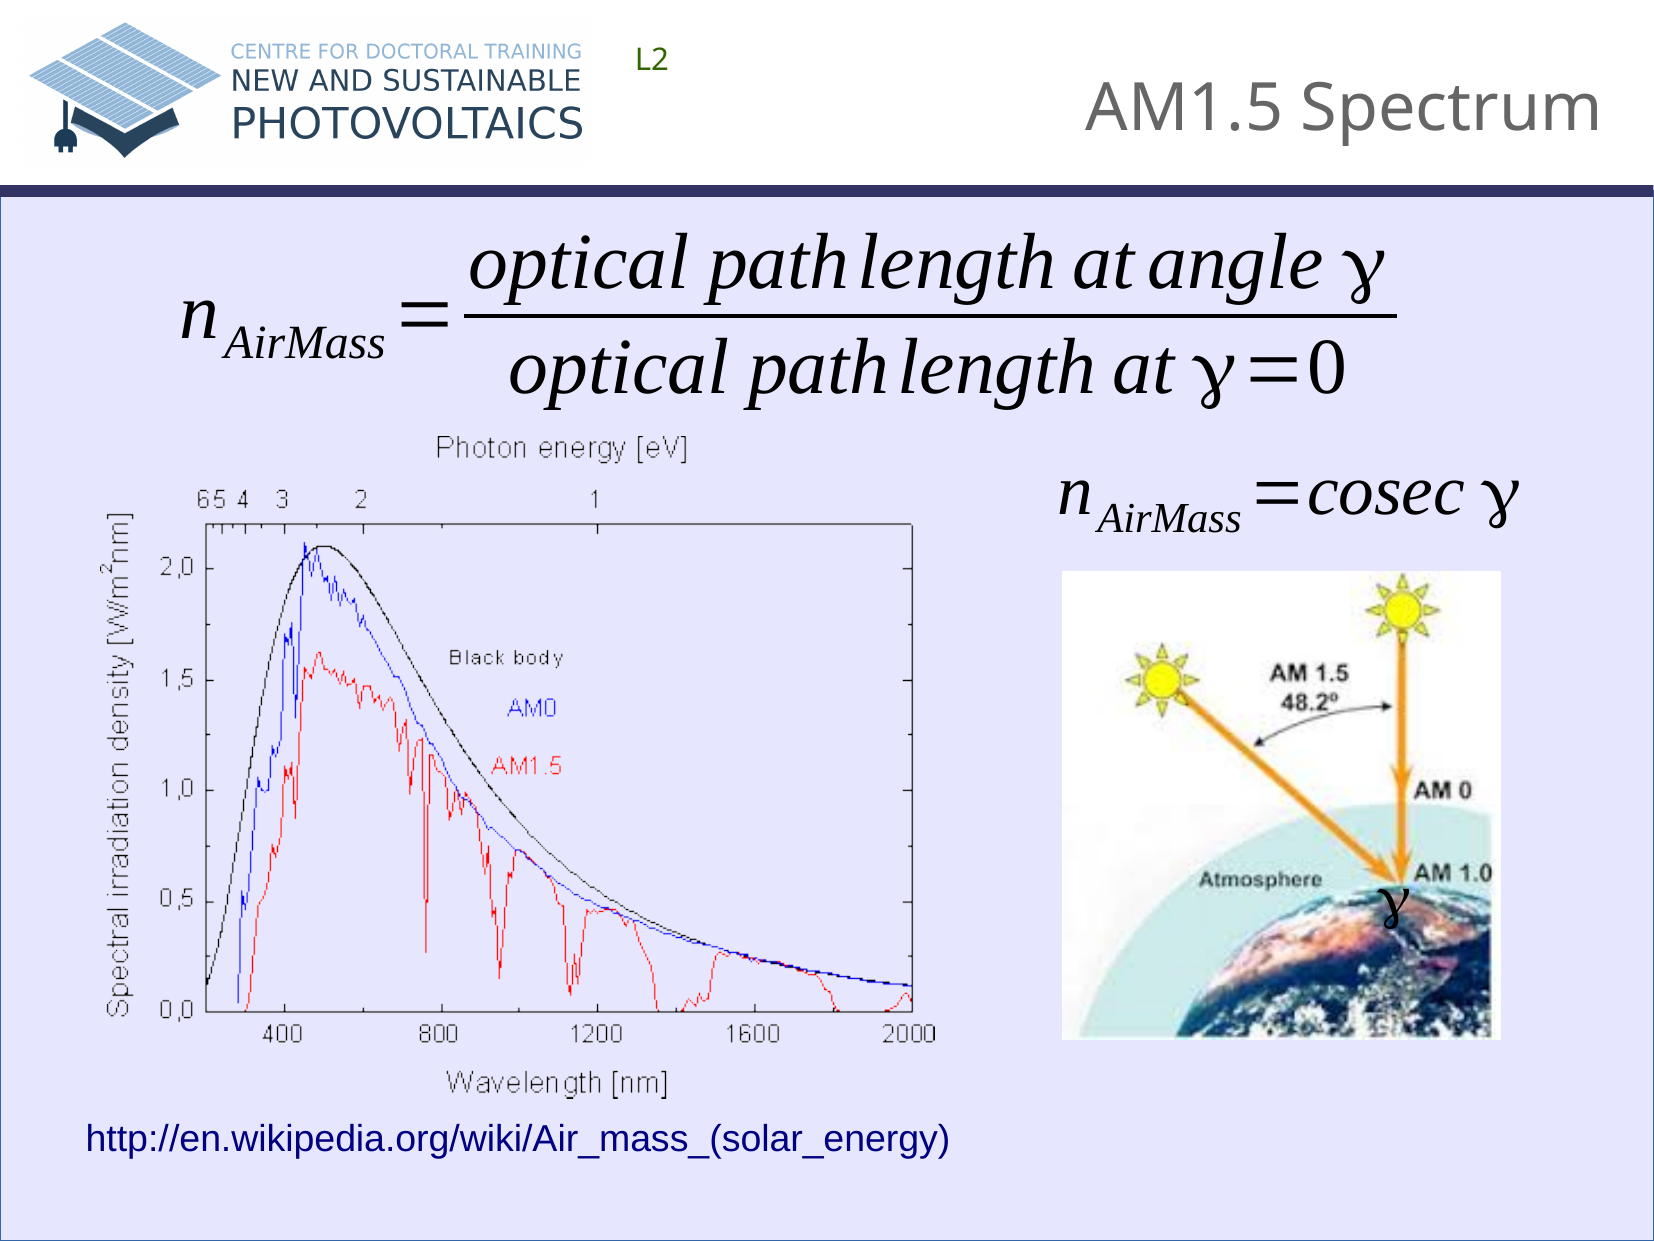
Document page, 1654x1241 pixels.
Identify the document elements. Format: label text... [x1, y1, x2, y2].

text_box [0, 197, 1654, 1241]
text_box L2 [620, 29, 880, 80]
picture [1062, 571, 1501, 1040]
picture [100, 436, 935, 1099]
picture [19, 17, 591, 166]
chart [159, 218, 1418, 414]
chart [1358, 887, 1427, 934]
text_box http://en.wikipedia.org/wiki/Air_mass_(solar_energy) [70, 1110, 1111, 1168]
chart [1039, 452, 1540, 544]
text_box AM1.5 Spectrum [767, 51, 1619, 142]
